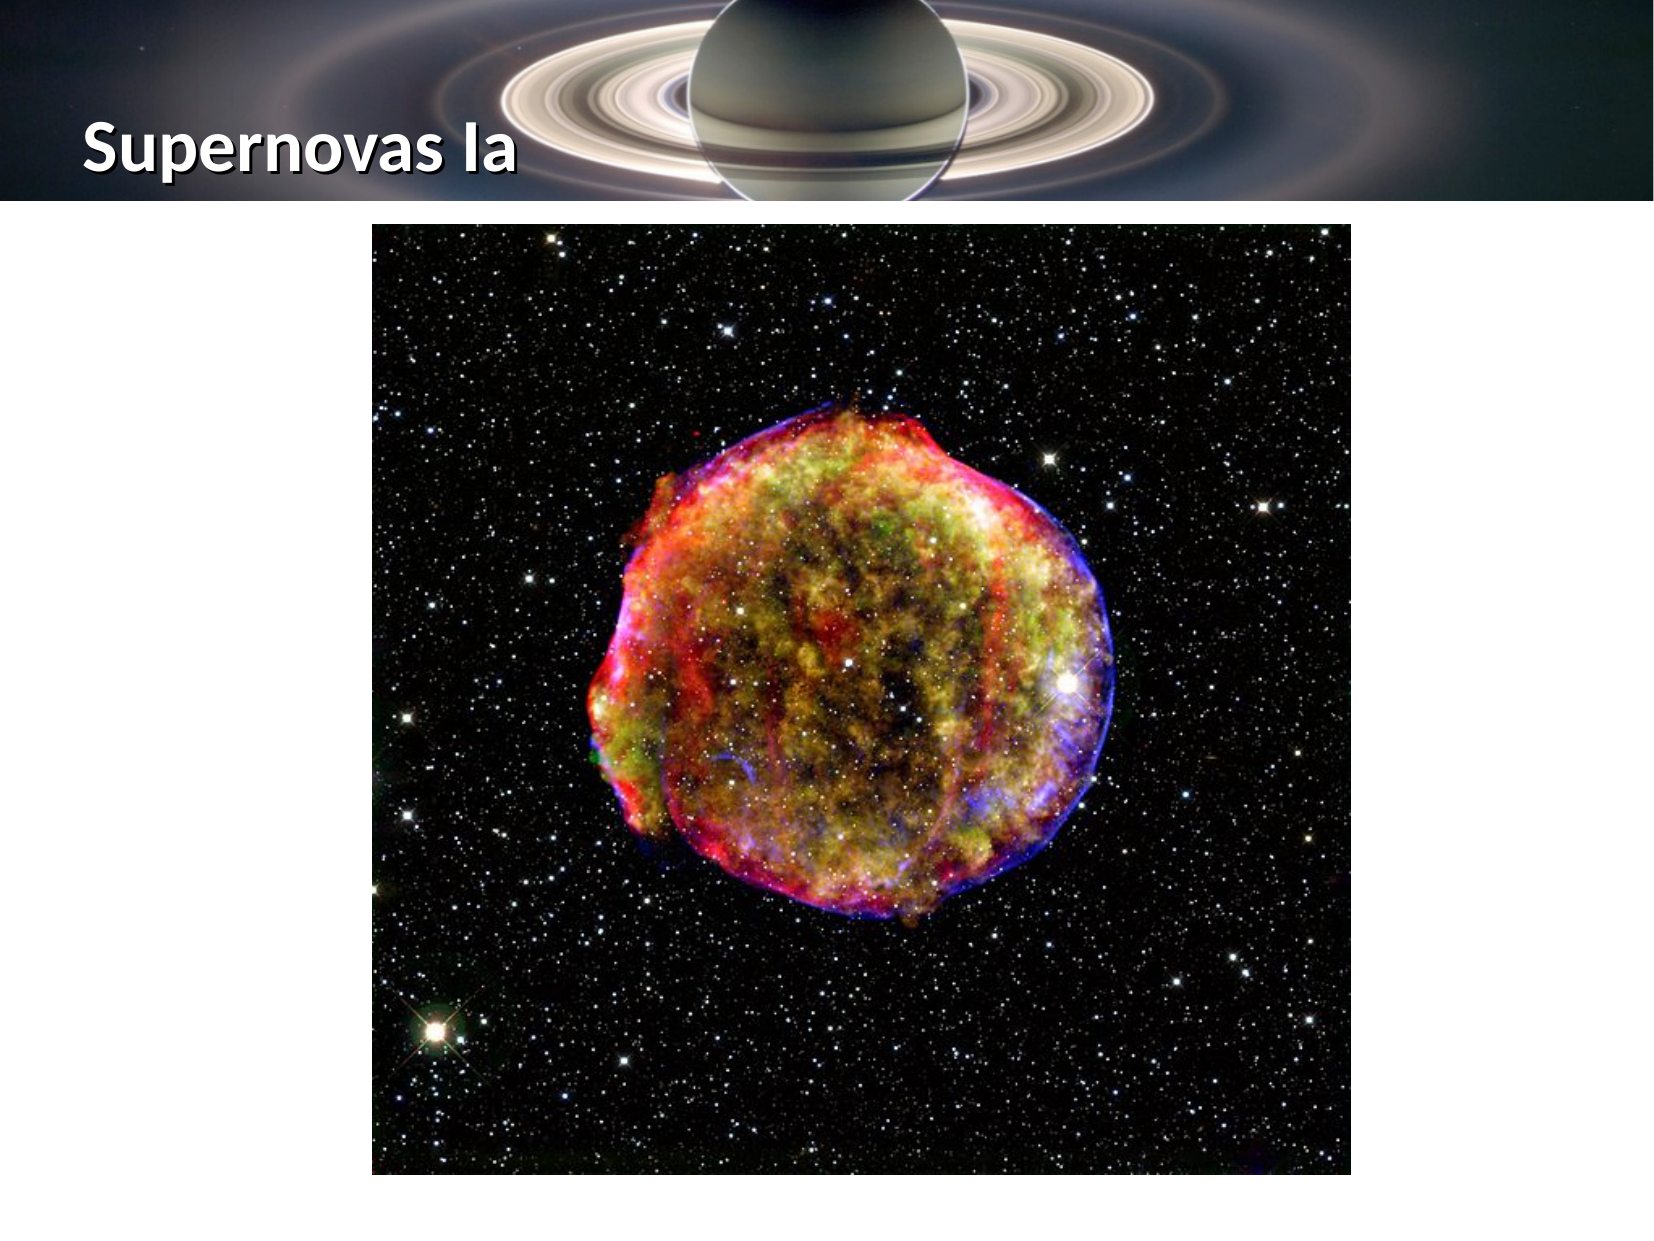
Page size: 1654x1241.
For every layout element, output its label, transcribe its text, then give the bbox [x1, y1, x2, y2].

picture [0, 0, 1654, 201]
title Supernovas Ia [82, 49, 1571, 257]
picture [372, 224, 1351, 1176]
